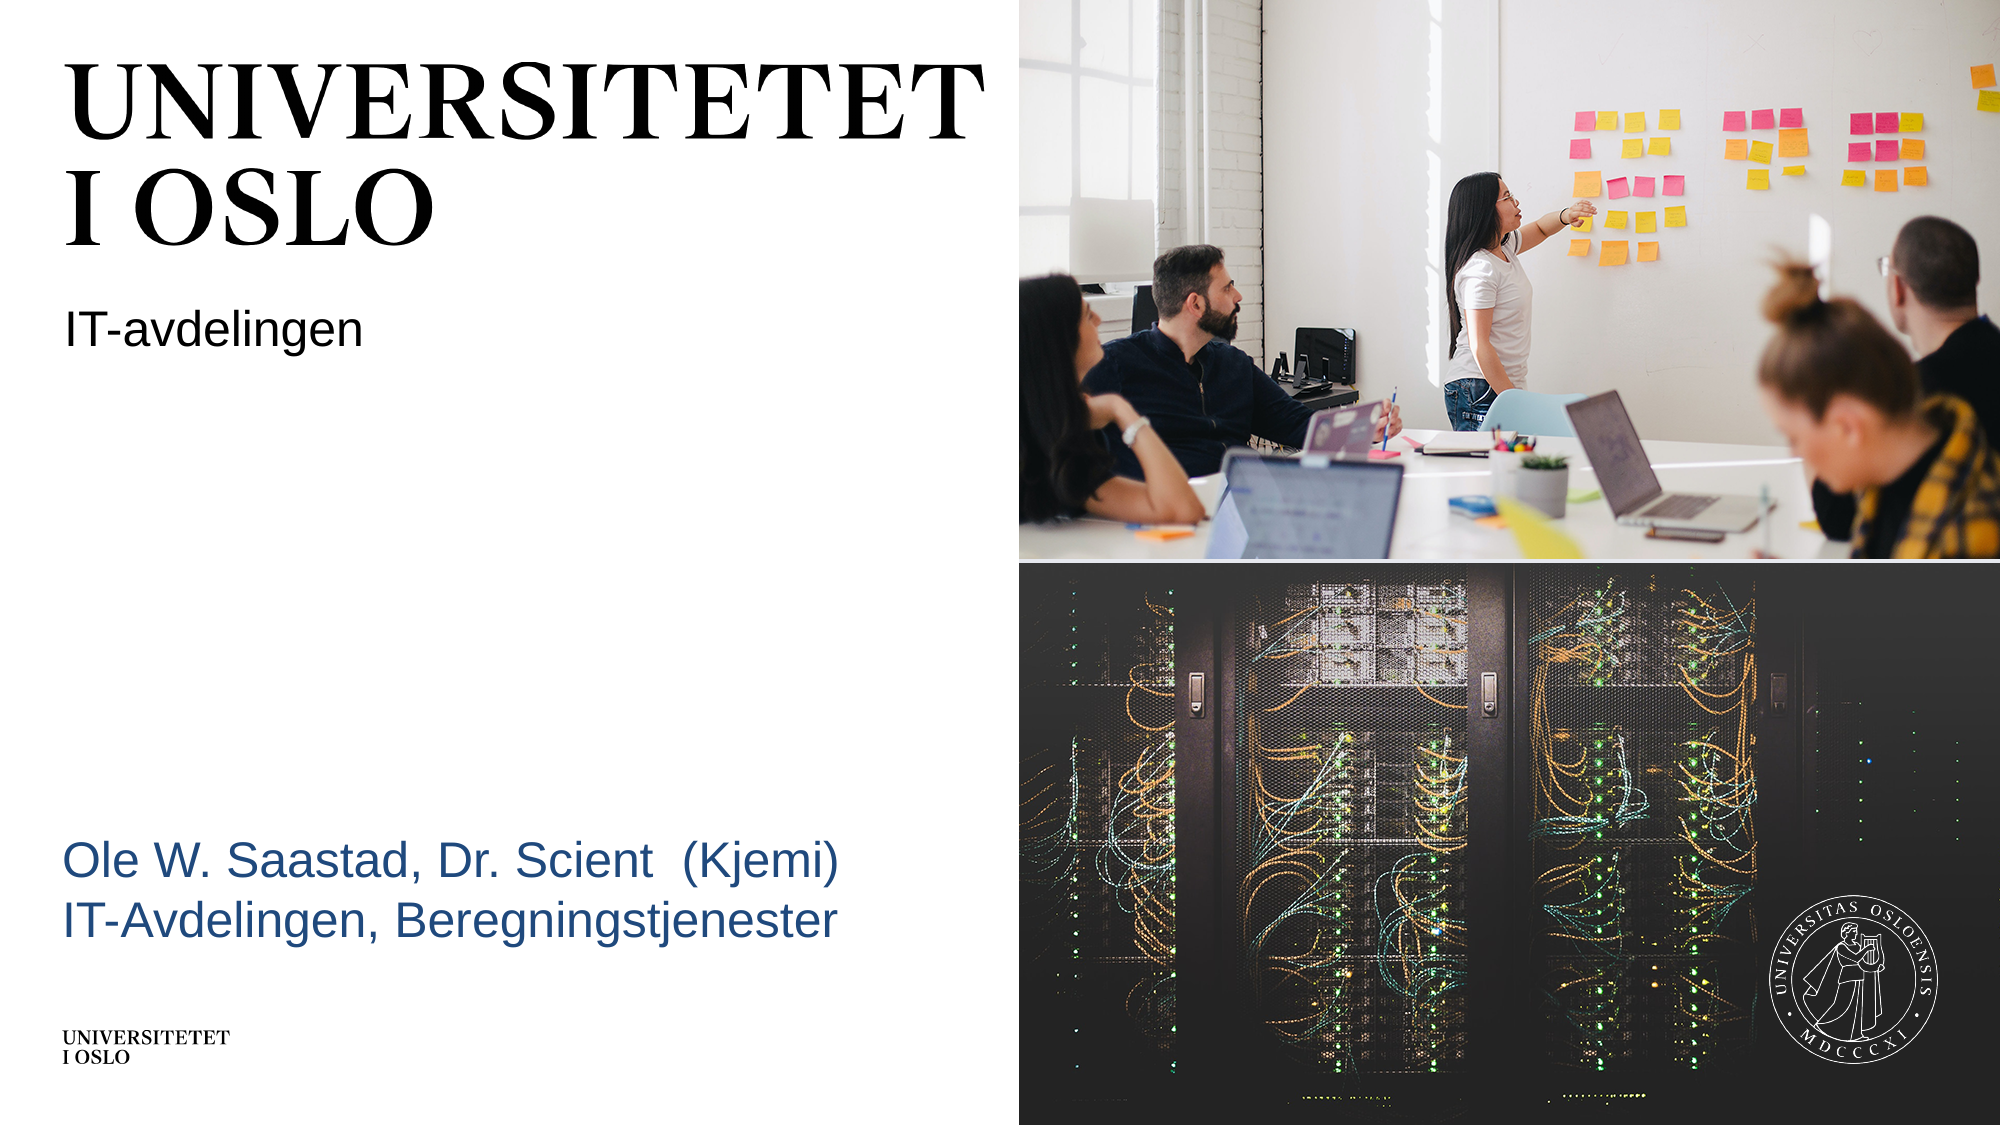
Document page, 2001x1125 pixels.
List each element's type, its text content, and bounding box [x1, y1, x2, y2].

text_box Ole W. Saastad, Dr. Scient (Kjemi) IT-Avdelingen, Beregningstjenester [62, 820, 1000, 955]
text_box [63, 62, 986, 246]
picture [62, 1030, 230, 1064]
text_box IT-avdelingen [64, 295, 1002, 357]
picture [1019, 0, 2000, 1125]
